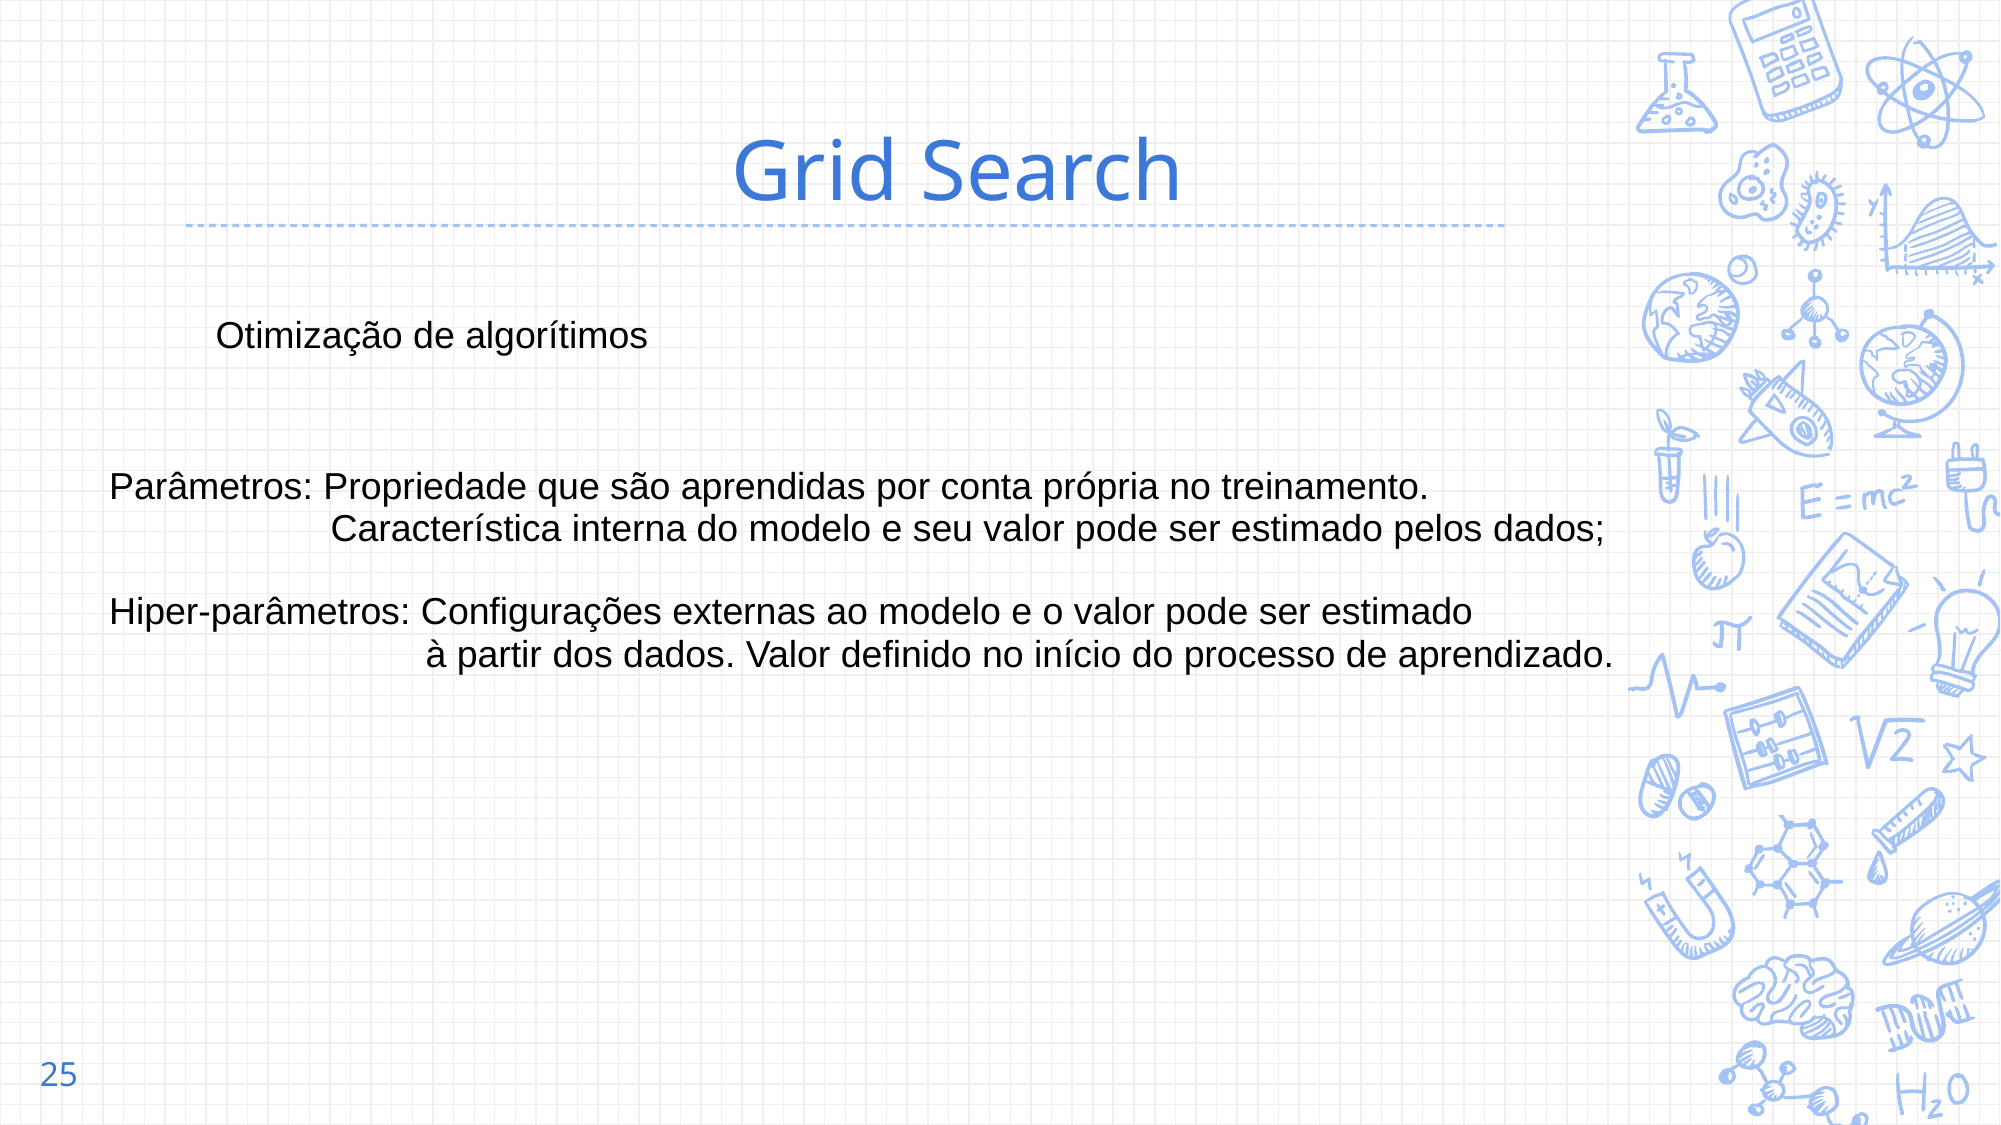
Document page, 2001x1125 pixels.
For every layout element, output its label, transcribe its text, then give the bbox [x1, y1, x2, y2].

text_box Parâmetros: Propriedade que são aprendidas por conta própria no treinamento. Característica interna do modelo e seu valor pode ser estimado pelos dados; Hiper-parâmetros: Configurações externas ao modelo e o valor pode ser estimado à partir dos dados. Valor definido no início do processo de aprendizado. [94, 457, 1630, 851]
text_box Otimização de algorítimos [200, 307, 664, 364]
text_box Grid Search [163, 49, 1753, 237]
text_box <número> [19, 1032, 140, 1119]
